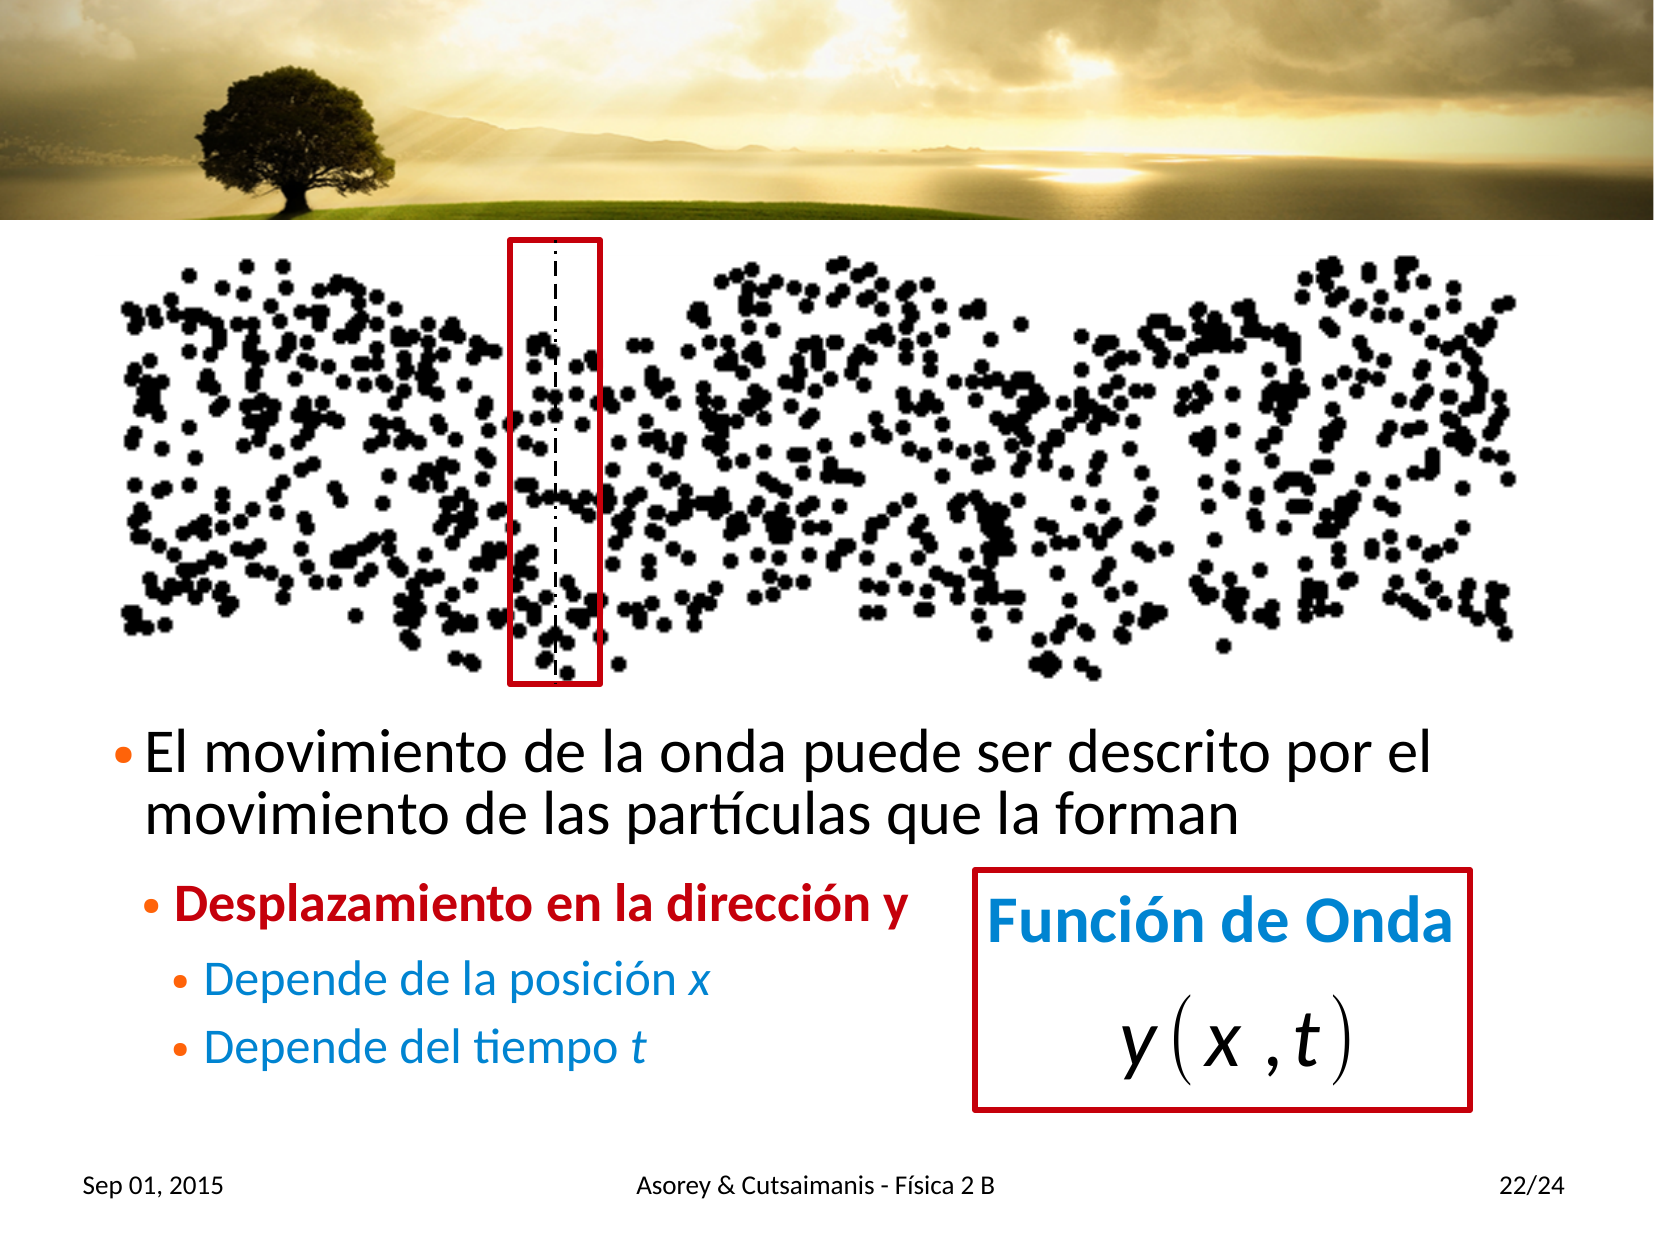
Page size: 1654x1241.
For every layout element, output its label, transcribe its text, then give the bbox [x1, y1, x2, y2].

picture [95, 254, 507, 685]
picture [513, 254, 597, 681]
chart [1110, 990, 1363, 1090]
text_box Función de Onda [978, 885, 1467, 967]
picture [603, 254, 1559, 685]
picture [0, 0, 1654, 220]
list El movimiento de la onda puede ser descrito por el movimiento de las partículas que la forman Desplazamiento en la dirección y Depende de la posición x Depende del tiempo t [82, 725, 1571, 1155]
